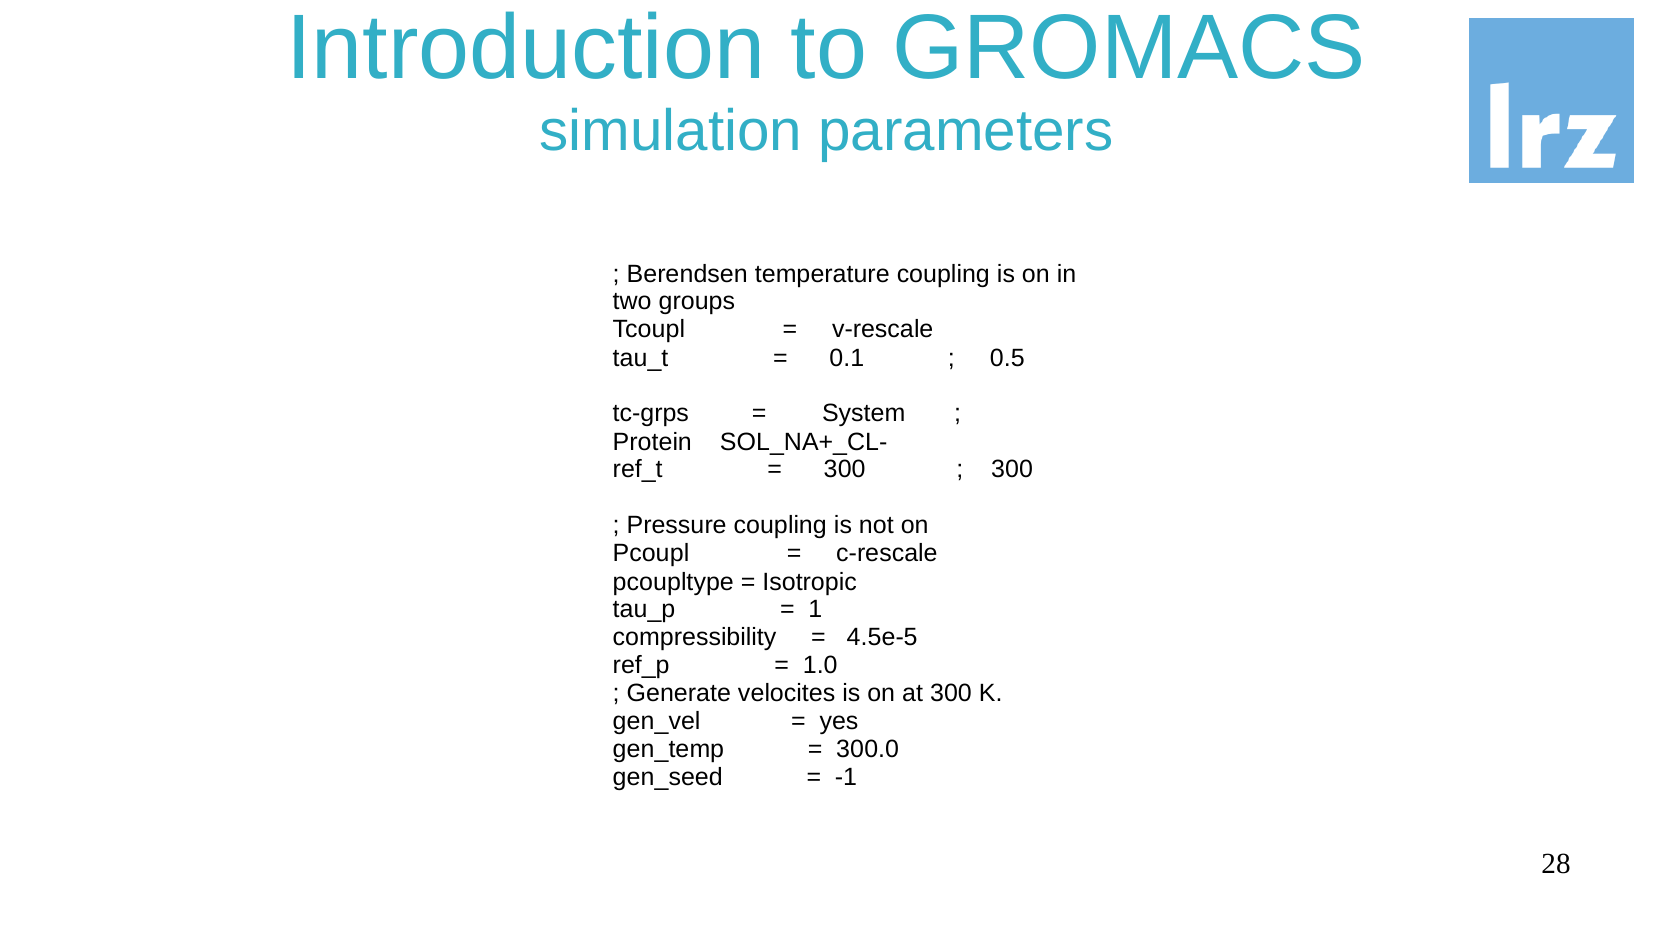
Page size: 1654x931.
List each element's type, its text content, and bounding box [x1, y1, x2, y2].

picture [1469, 18, 1634, 183]
title Introduction to GROMACS simulation parameters [82, 0, 1571, 164]
text_box ; Berendsen temperature coupling is on in two groups Tcoupl = v-rescale tau_t = 0.1 ; 0.5 tc-grps = System ; Protein SOL_NA+_CL- ref_t = 300 ; 300 ; Pressure coupling is not on Pcoupl = c-rescale pcoupltype = Isotropic tau_p = 1 compressibility = 4.5e-5 ref_p = 1.0 ; Generate velocites is on at 300 K. gen_vel = yes gen_temp = 300.0 gen_seed = -1 [597, 251, 1105, 799]
